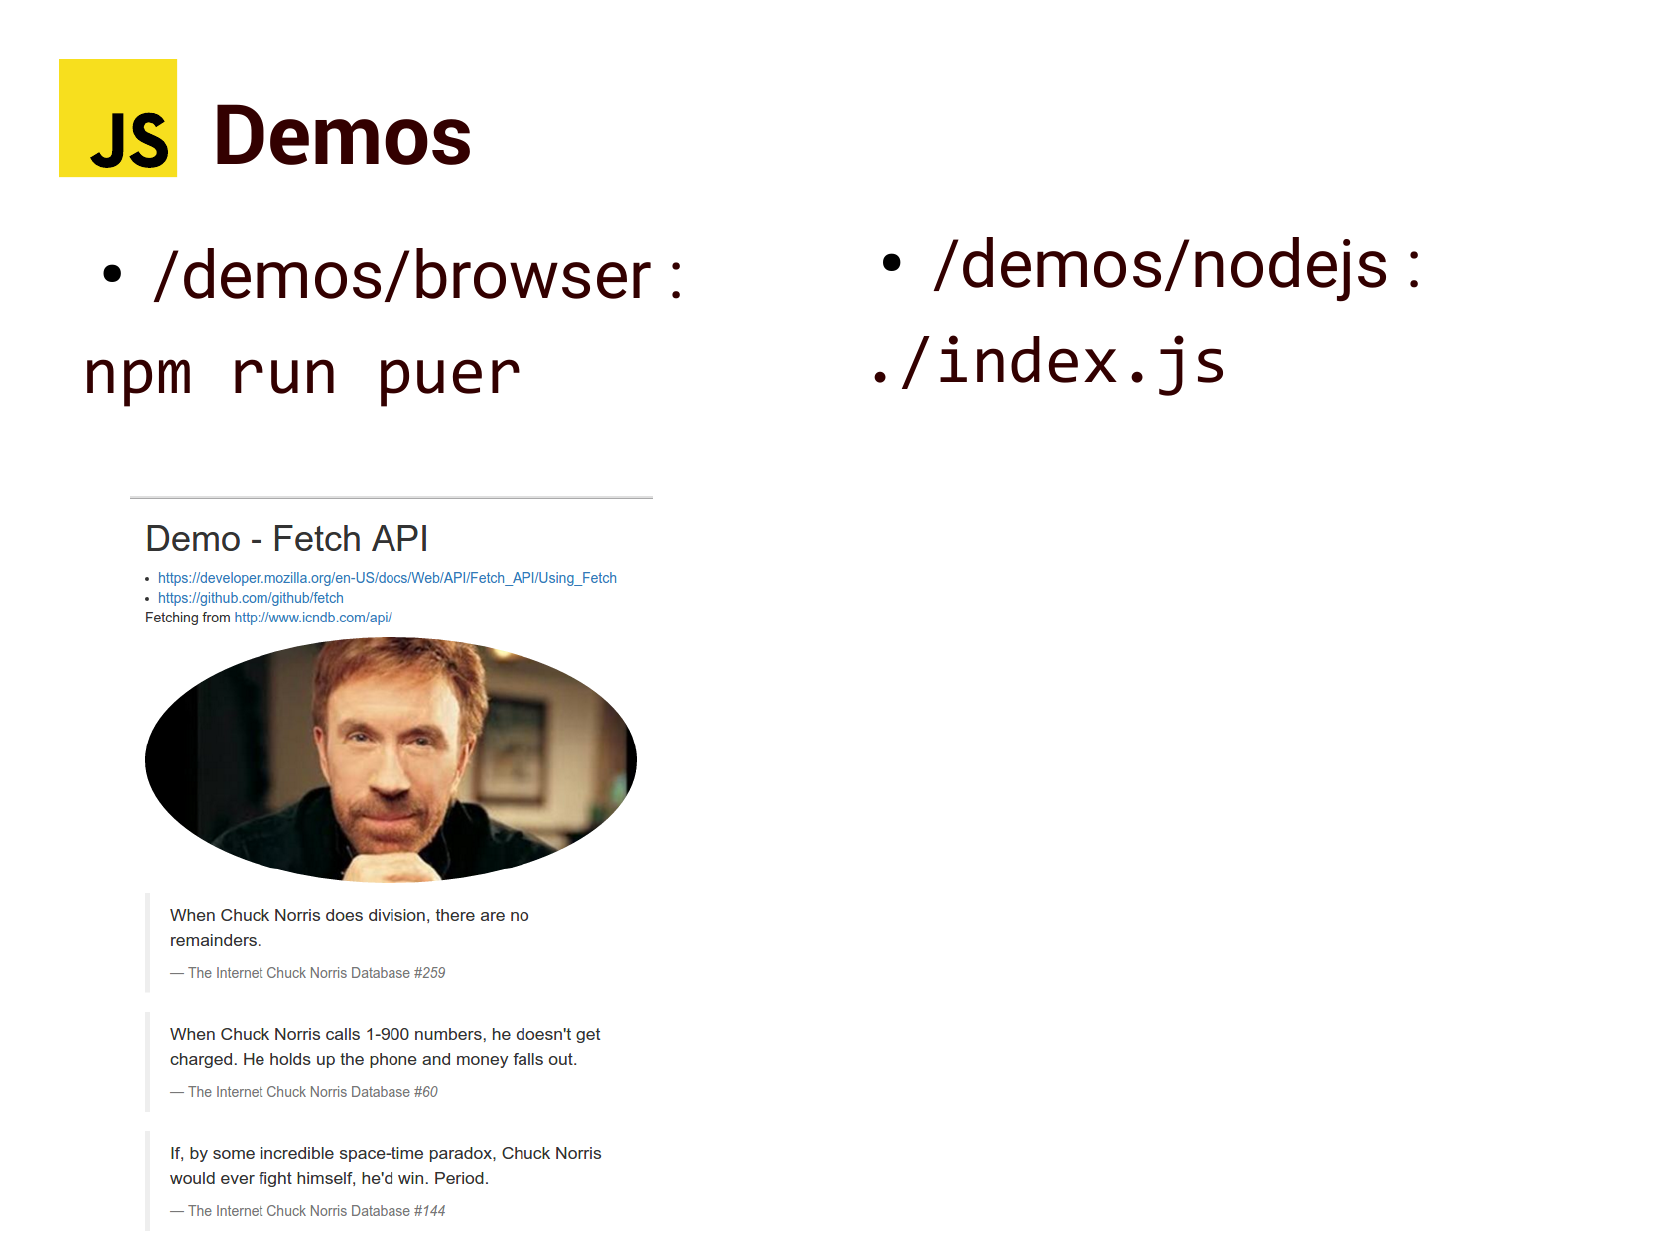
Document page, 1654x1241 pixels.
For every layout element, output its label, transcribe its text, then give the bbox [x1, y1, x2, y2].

list /demos/browser : npm run puer [82, 236, 709, 591]
list /demos/nodejs : ./index.js [862, 225, 1571, 922]
title Demos [194, 72, 1559, 201]
picture [130, 591, 653, 1241]
